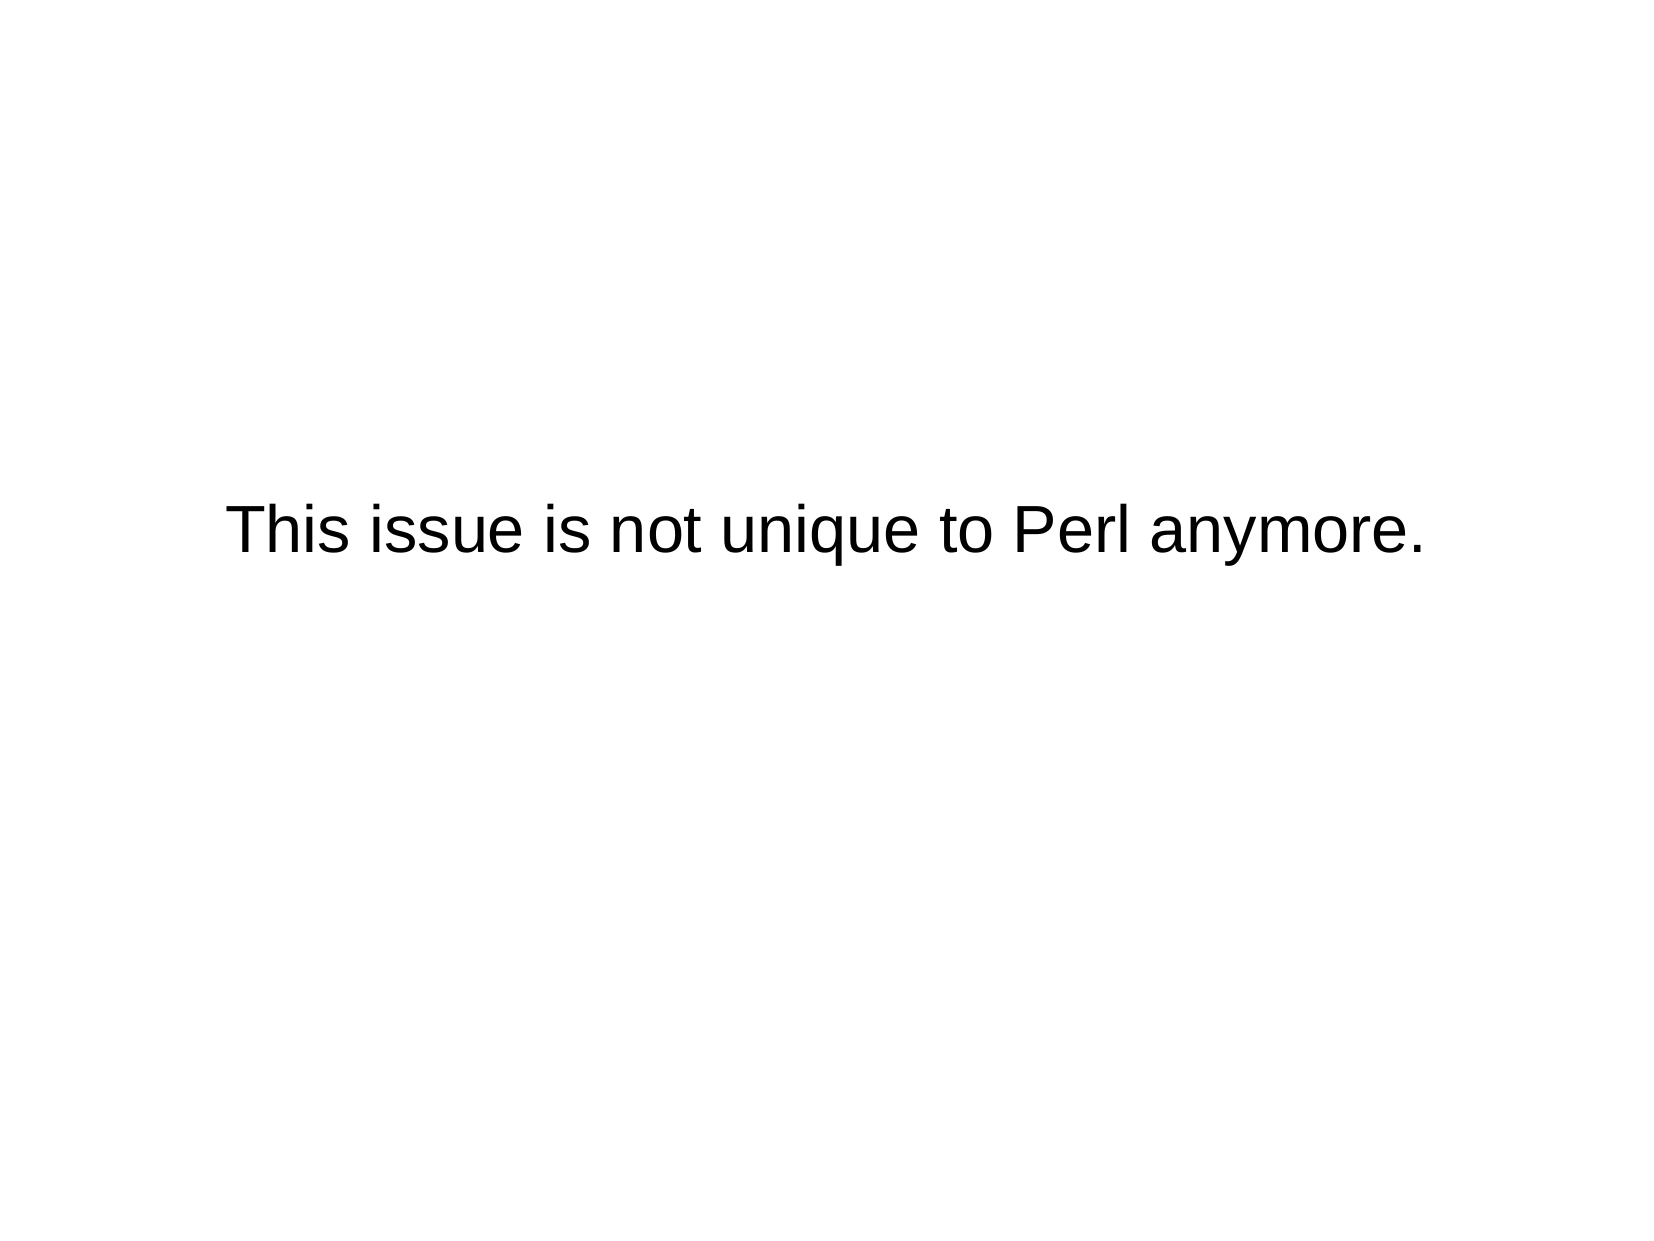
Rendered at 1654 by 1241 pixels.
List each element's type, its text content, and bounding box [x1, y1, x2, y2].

subtitle This issue is not unique to Perl anymore. [82, 49, 1571, 1010]
